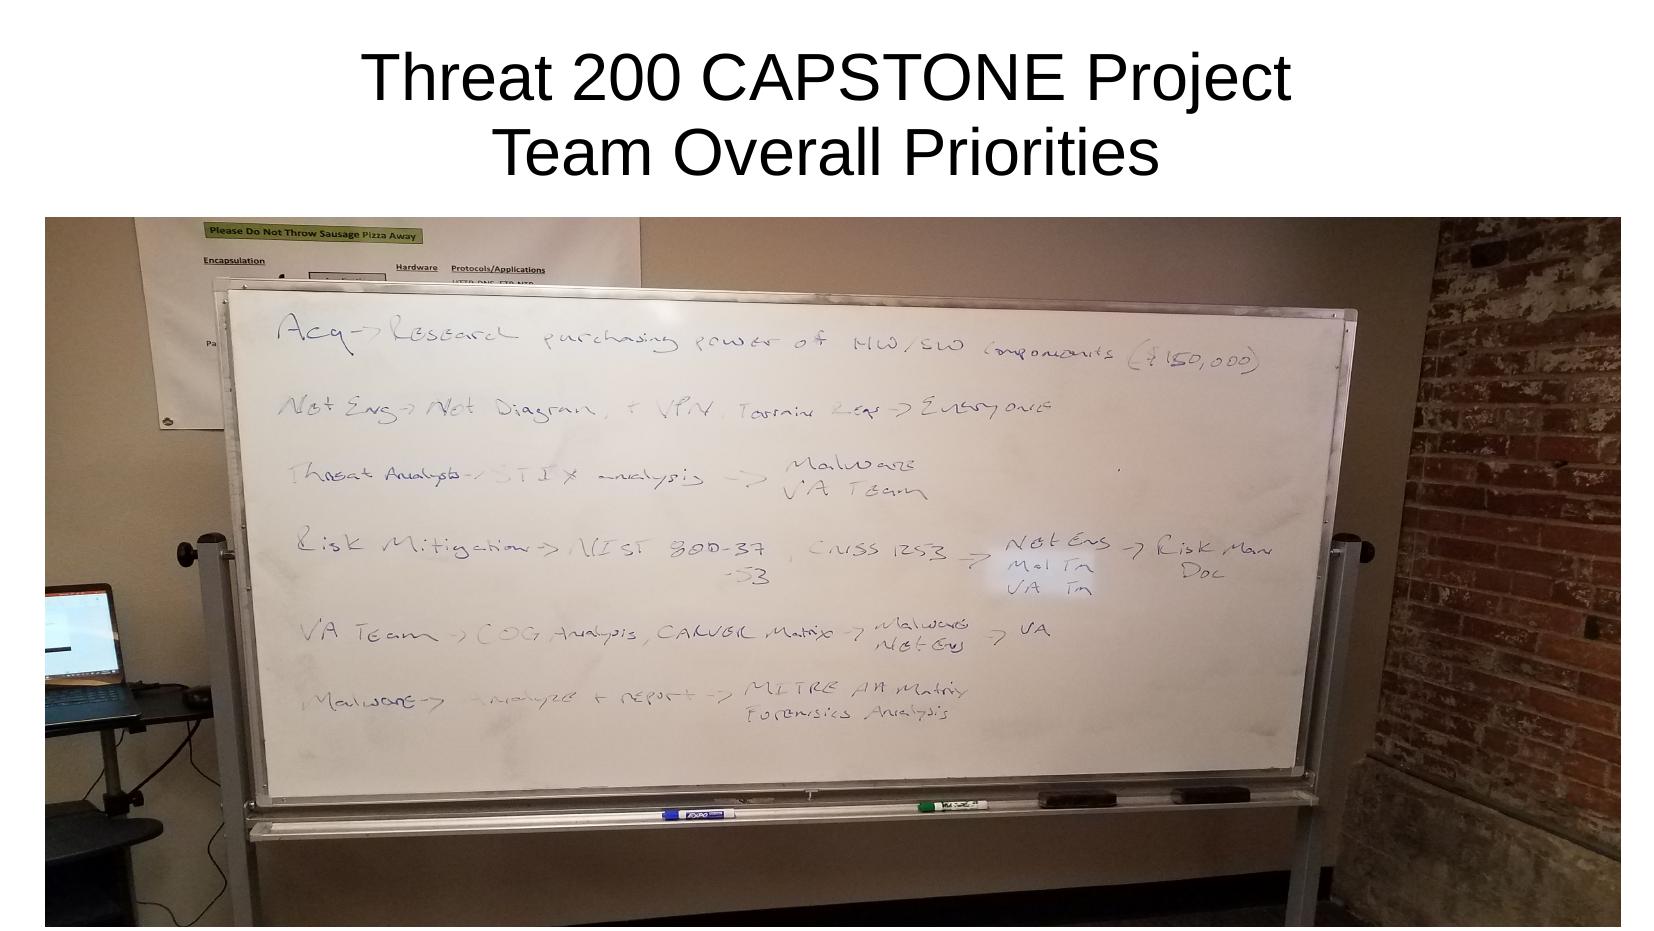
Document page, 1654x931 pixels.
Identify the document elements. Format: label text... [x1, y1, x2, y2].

title Threat 200 CAPSTONE Project Team Overall Priorities [82, 37, 1571, 193]
picture [45, 217, 1621, 927]
